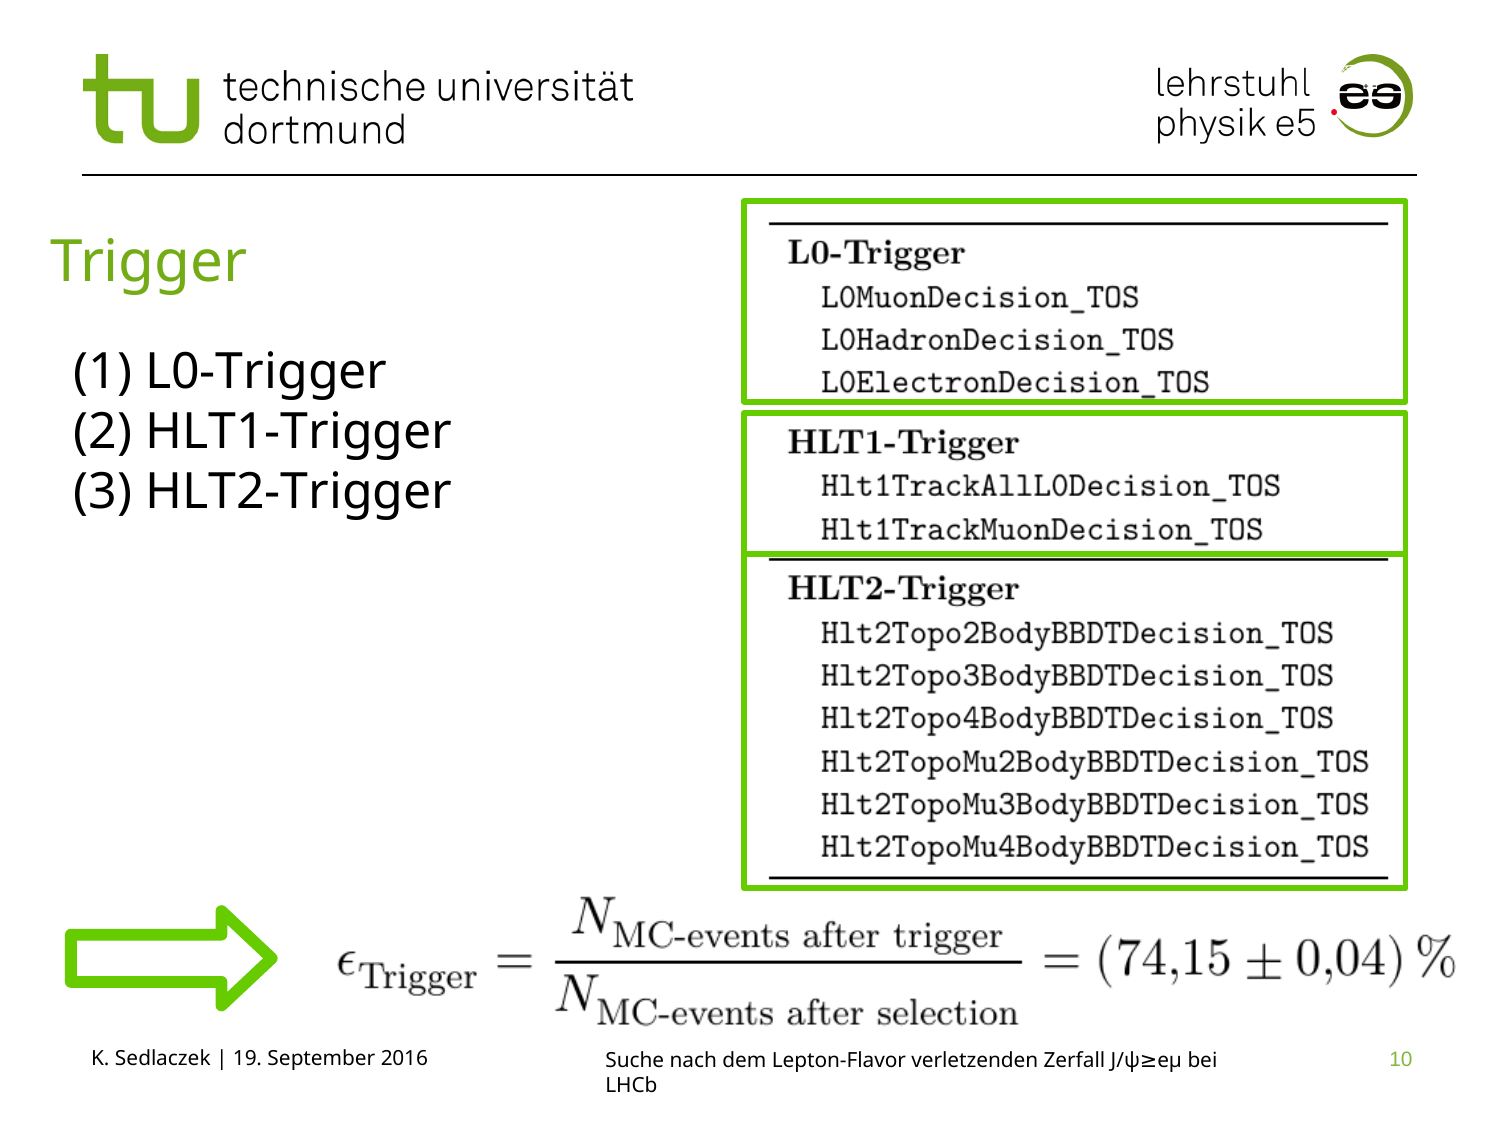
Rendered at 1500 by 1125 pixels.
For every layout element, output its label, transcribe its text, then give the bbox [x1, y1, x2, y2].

picture [747, 416, 1403, 551]
picture [747, 204, 1403, 399]
picture [1158, 54, 1413, 144]
title Trigger [35, 177, 1405, 340]
picture [306, 200, 1465, 1040]
text_box Suche nach dem Lepton-Flavor verletzenden Zerfall J/ψ≥eµ bei LHCb [590, 1040, 1288, 1093]
picture [83, 54, 633, 144]
picture [747, 557, 1403, 885]
text_box L0-Trigger HLT1-Trigger HLT2-Trigger [59, 330, 721, 526]
text_box K. Sedlaczek | 19. September 2016 [76, 1037, 513, 1113]
